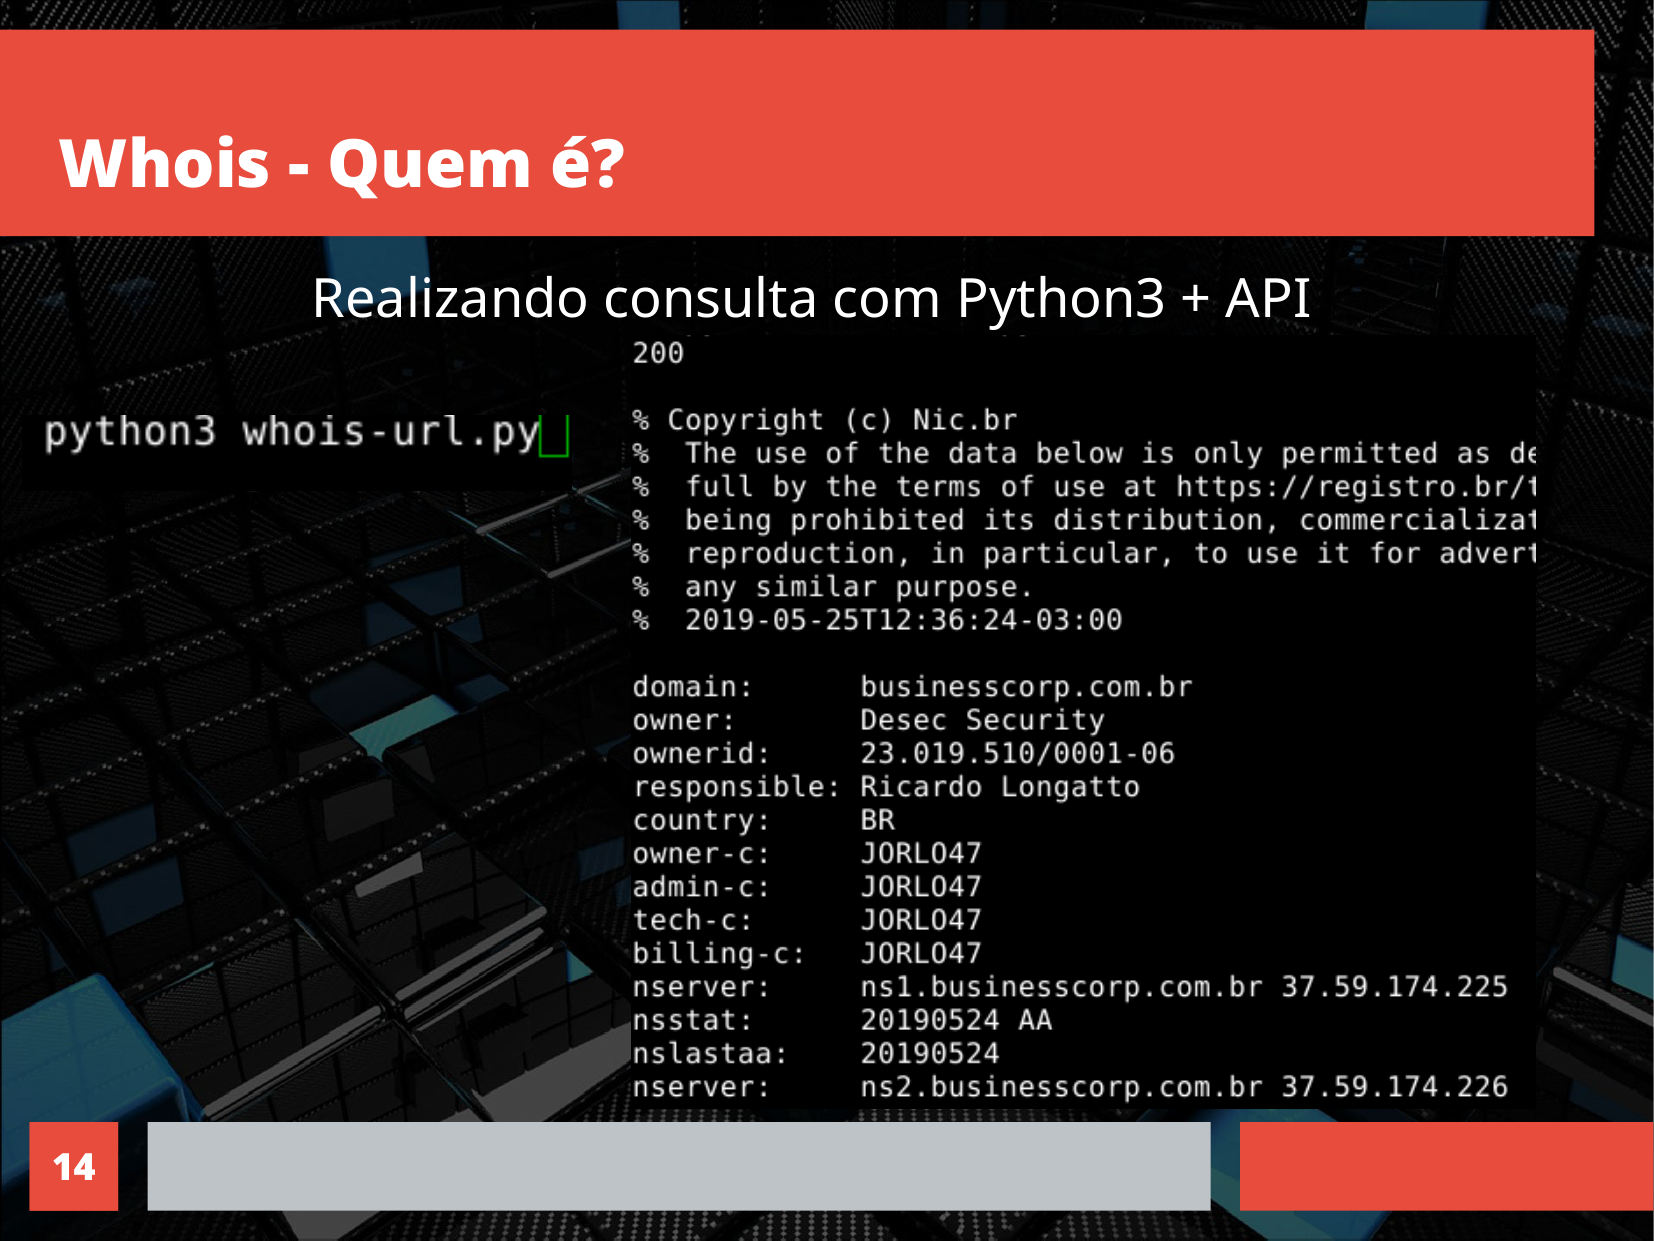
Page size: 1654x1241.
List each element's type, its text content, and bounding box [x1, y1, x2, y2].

title Whois - Quem é? [59, 59, 1595, 207]
picture [0, 0, 1654, 1241]
list Realizando consulta com Python3 + API [59, 259, 1565, 1028]
